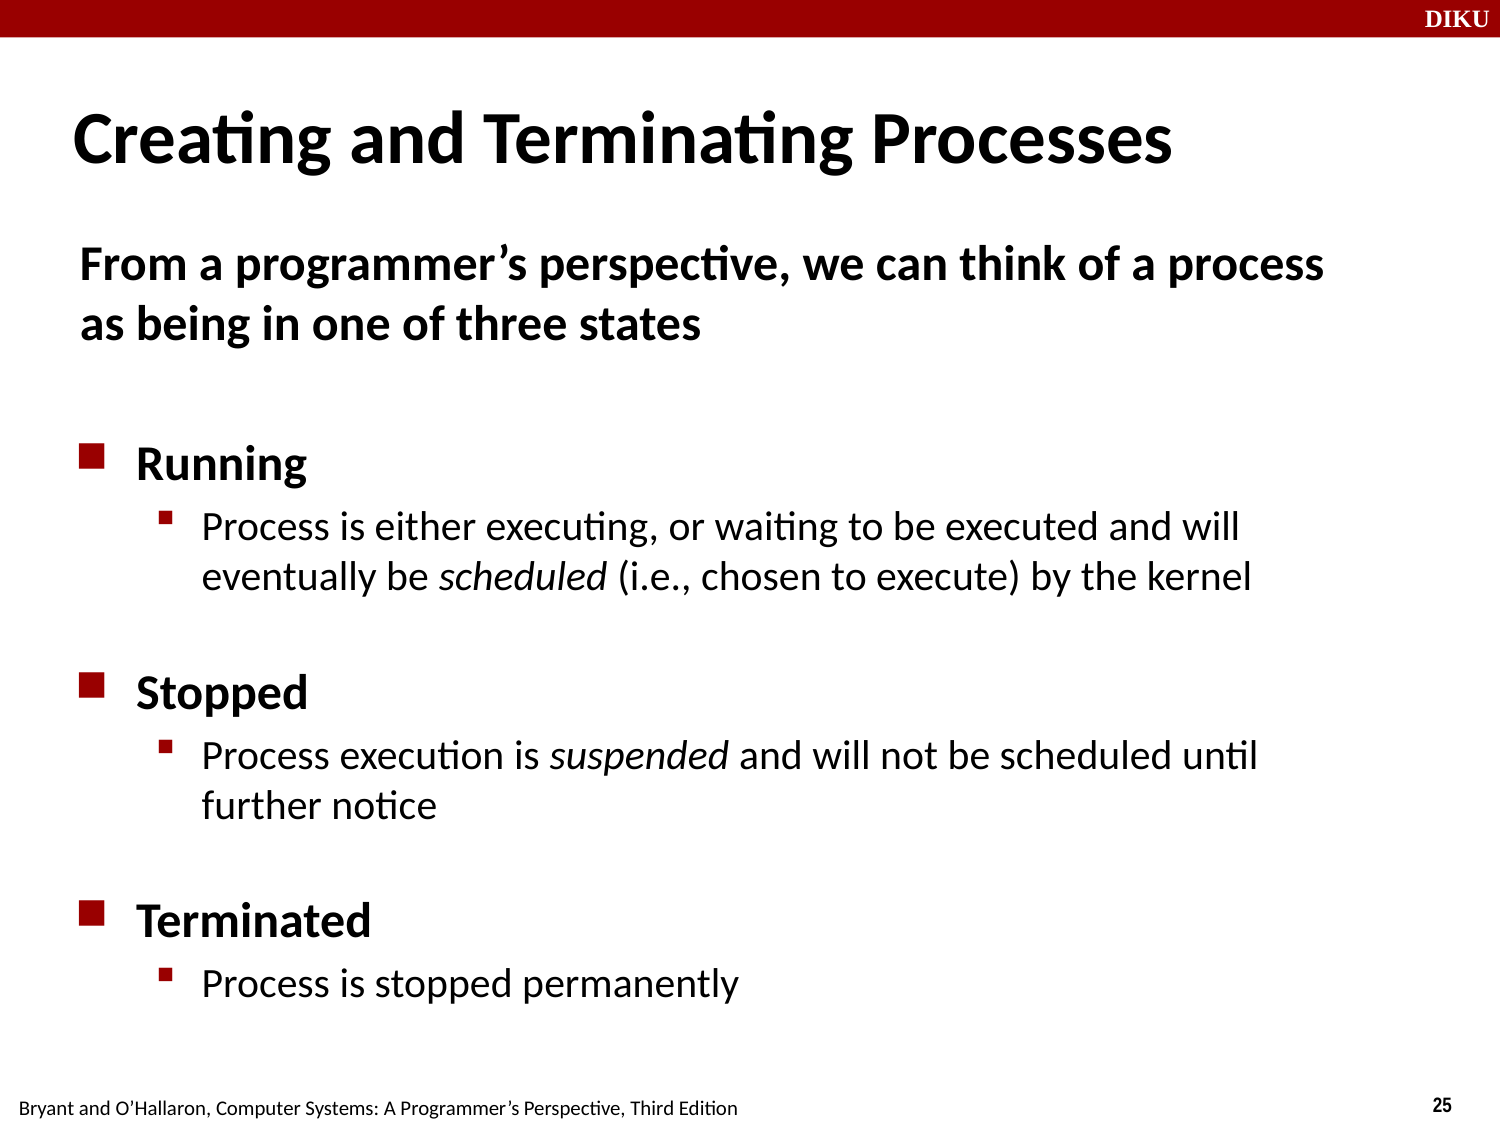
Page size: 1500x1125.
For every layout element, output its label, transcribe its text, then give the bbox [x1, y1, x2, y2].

text_box Creating and Terminating Processes [58, 71, 1304, 197]
text_box From a programmer’s perspective, we can think of a process as being in one of three states Running Process is either executing, or waiting to be executed and will eventually be scheduled (i.e., chosen to execute) by the kernel Stopped Process execution is suspended and will not be scheduled until further notice Terminated Process is stopped permanently [65, 223, 1361, 1050]
